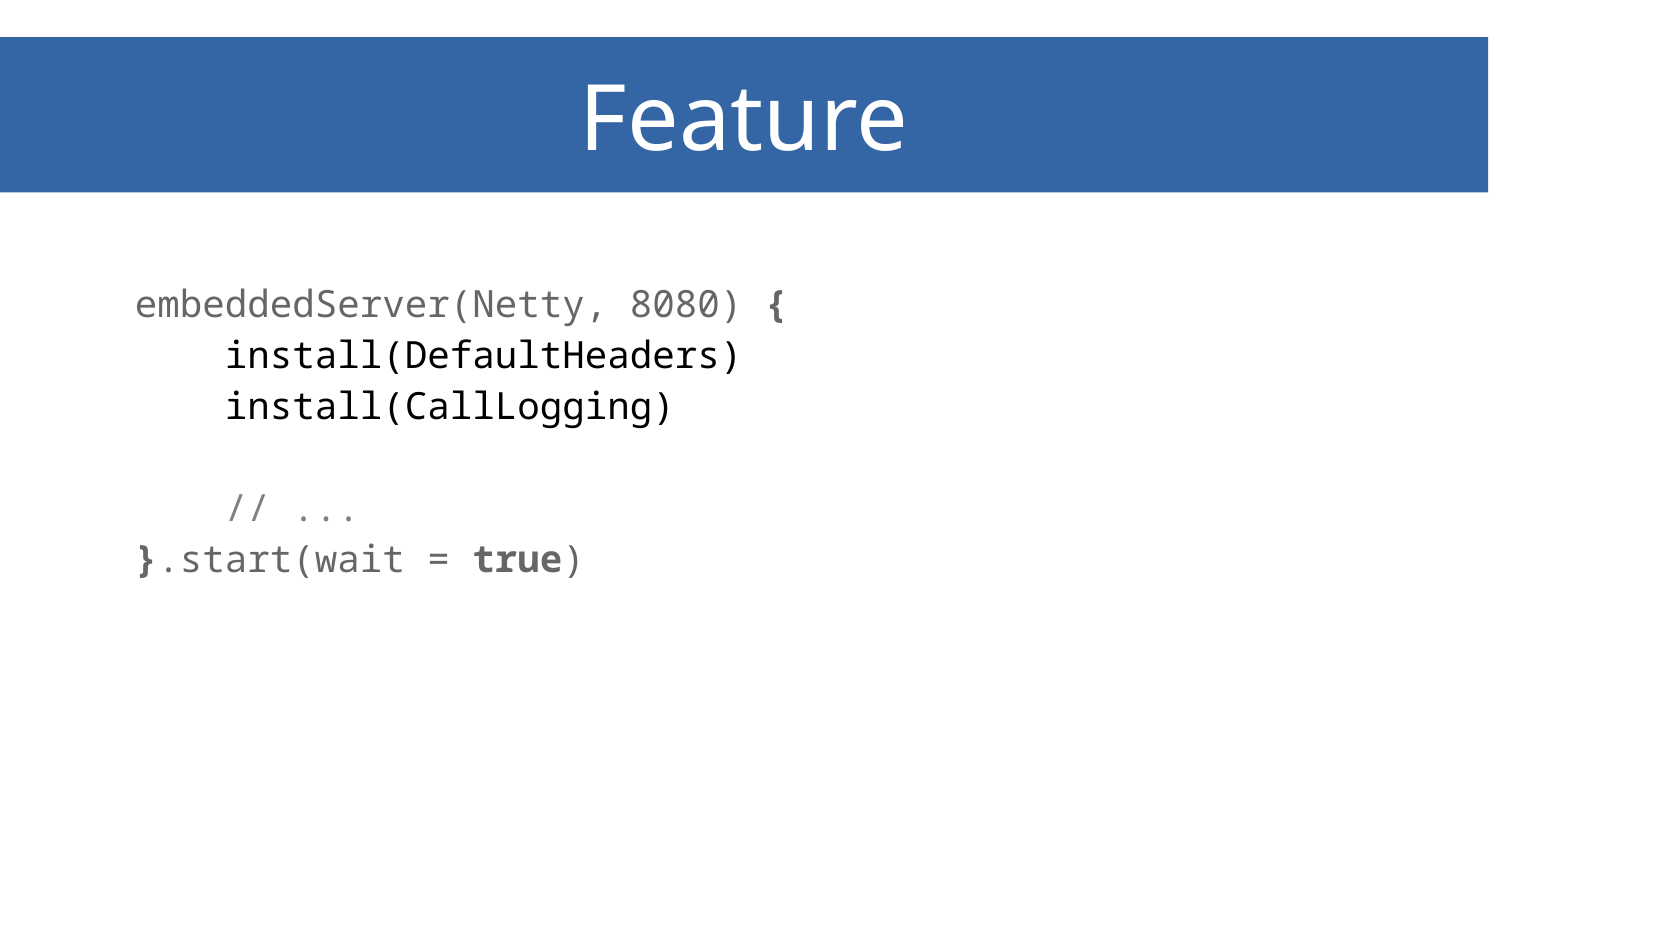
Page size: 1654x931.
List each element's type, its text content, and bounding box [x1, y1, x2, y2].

text_box embeddedServer(Netty, 8080) { install(DefaultHeaders) install(CallLogging) // ... }.start(wait = true) [120, 270, 803, 556]
title Feature [0, 37, 1489, 193]
